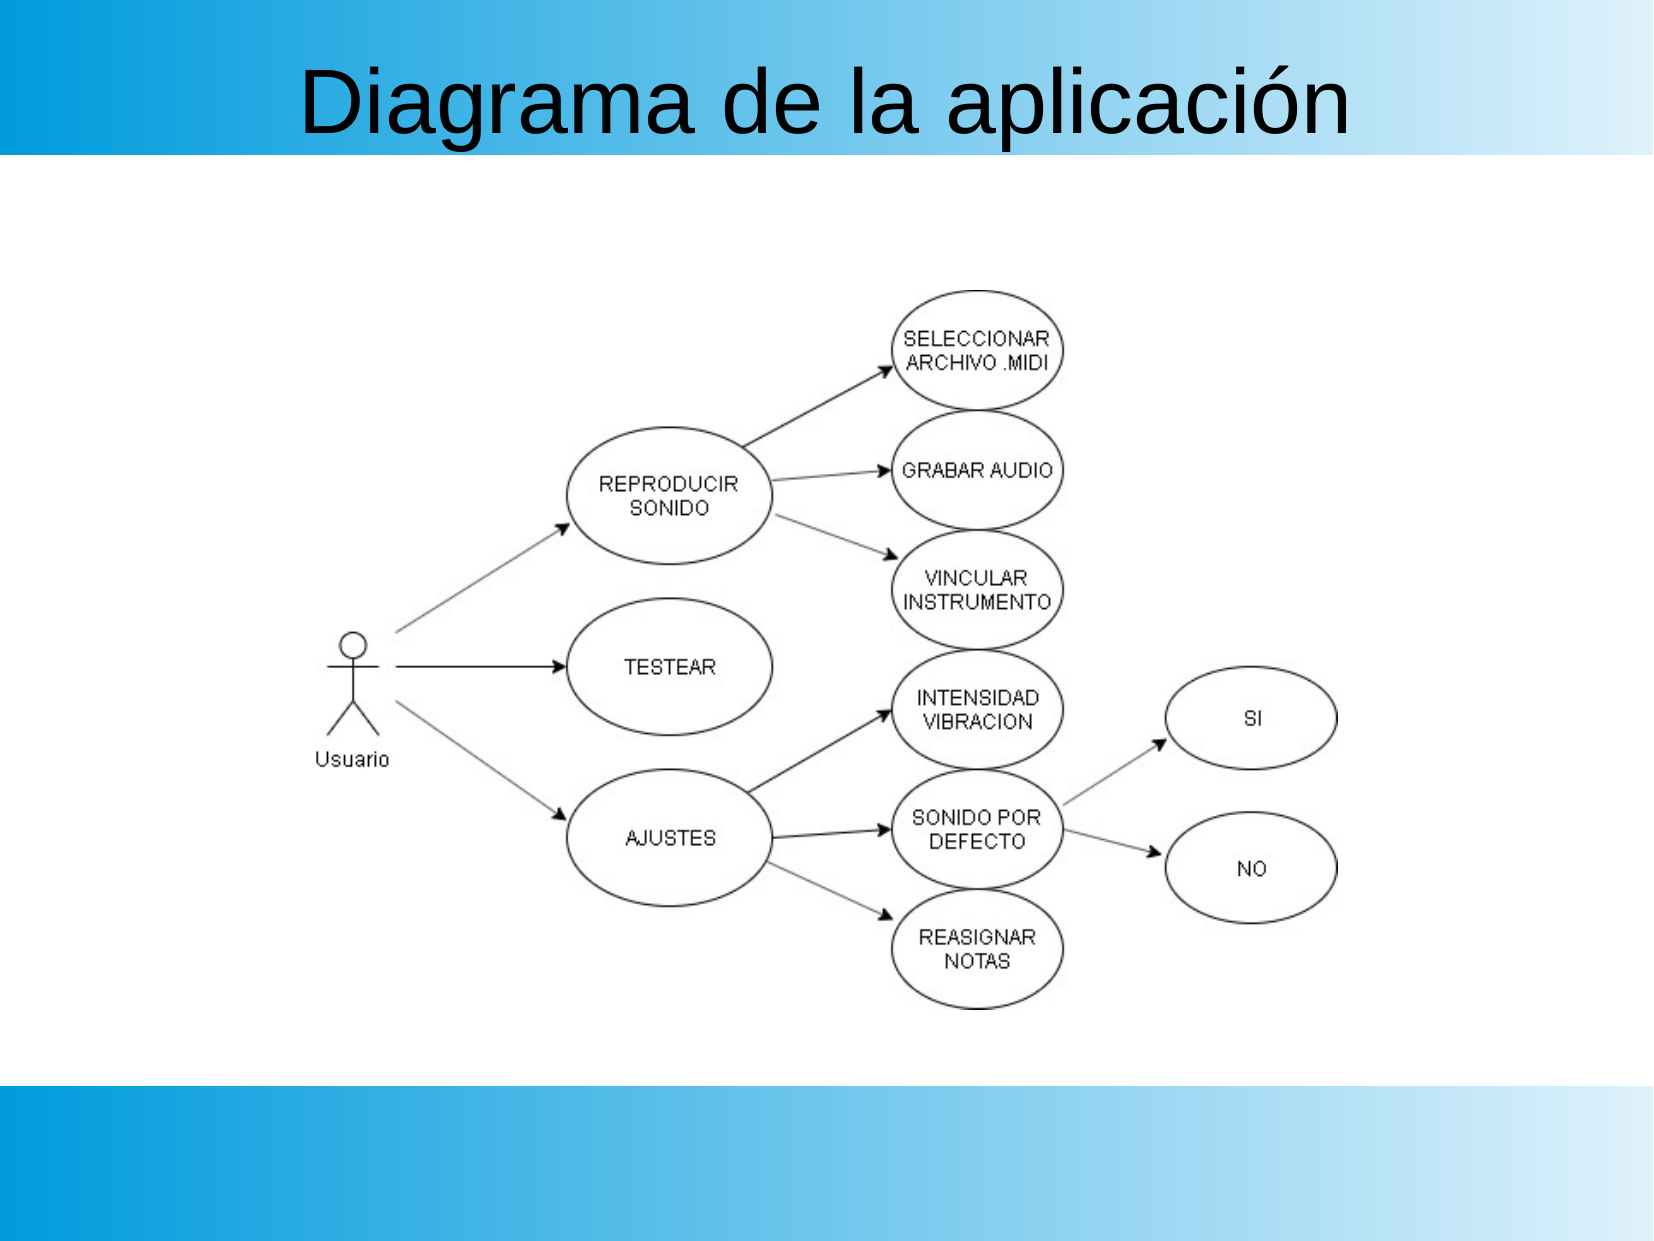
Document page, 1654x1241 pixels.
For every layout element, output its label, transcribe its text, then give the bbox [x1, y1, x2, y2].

title Diagrama de la aplicación [82, 49, 1571, 155]
picture [315, 290, 1338, 1010]
